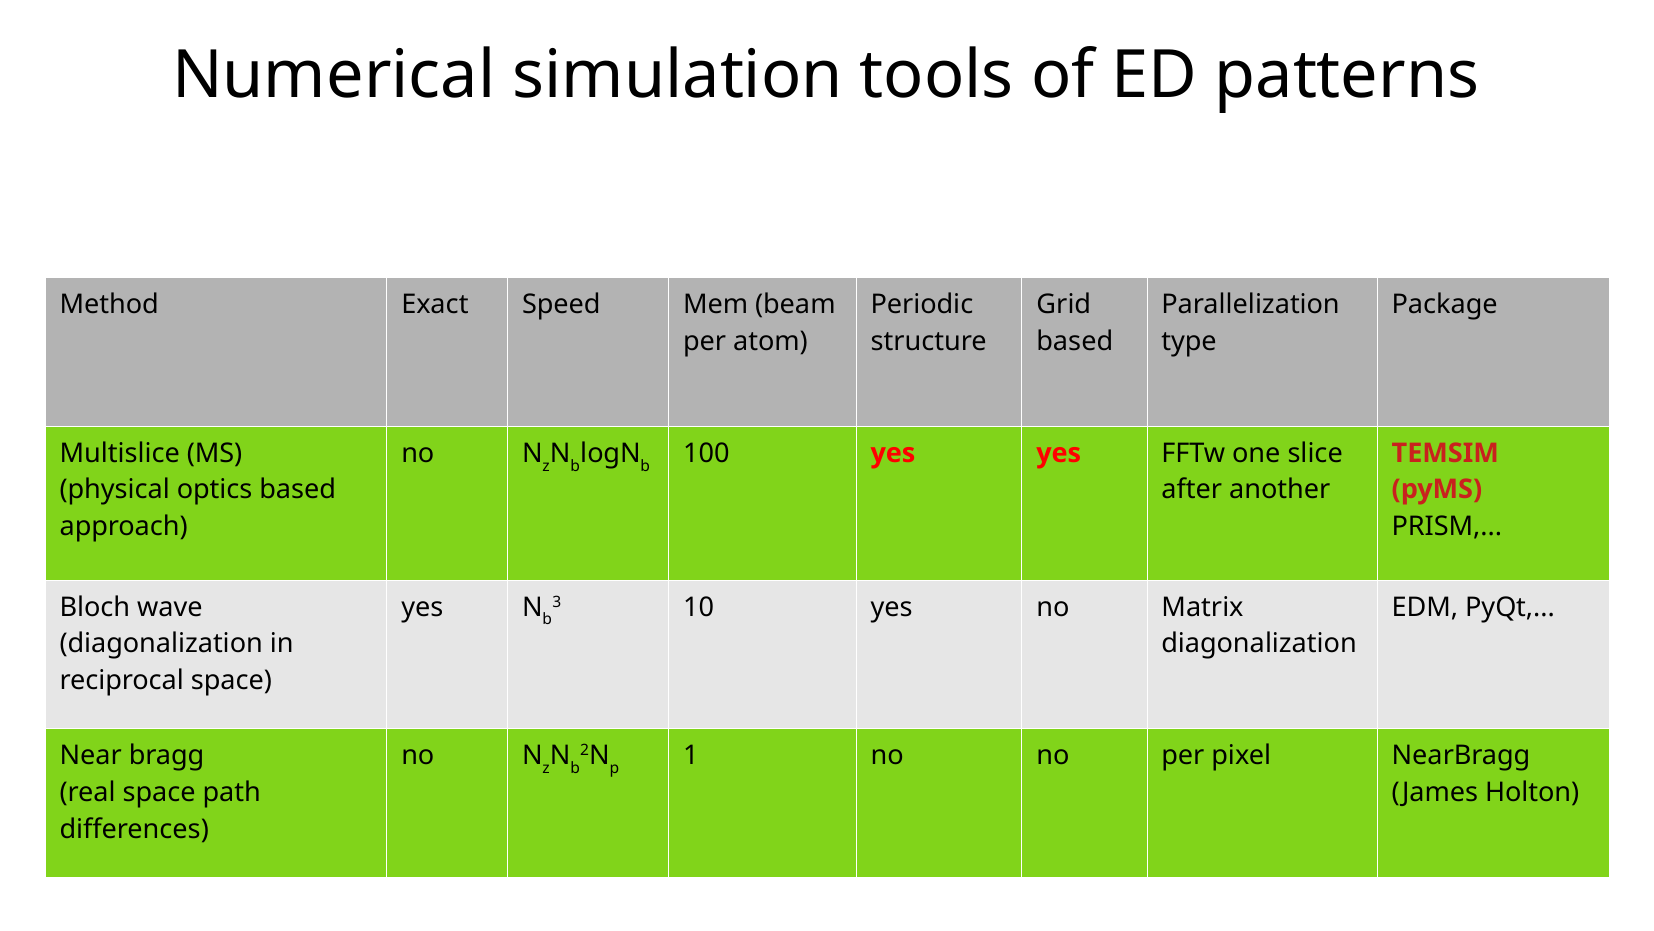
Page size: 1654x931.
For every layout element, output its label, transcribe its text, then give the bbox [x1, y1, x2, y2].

table_cell NzNblogNb [508, 427, 668, 580]
title Numerical simulation tools of ED patterns [0, 4, 1654, 139]
table_cell yes [1022, 427, 1147, 580]
table_cell 10 [669, 581, 856, 728]
table_cell yes [857, 427, 1021, 580]
table_cell per pixel [1148, 729, 1377, 877]
table_cell no [857, 729, 1021, 877]
table_cell 100 [669, 427, 856, 580]
table_header Mem (beam per atom) [669, 278, 856, 426]
table_cell Near bragg (real space path differences) [46, 729, 386, 877]
table_cell yes [387, 581, 507, 728]
table_header Periodic structure [857, 278, 1021, 426]
table_cell 1 [669, 729, 856, 877]
table_cell yes [857, 581, 1021, 728]
table_header Grid based [1022, 278, 1147, 426]
table_header Method [46, 278, 386, 426]
table_header Speed [508, 278, 668, 426]
table_header Parallelization type [1148, 278, 1377, 426]
table_cell NearBragg (James Holton) [1378, 729, 1609, 877]
table_cell no [1022, 729, 1147, 877]
table_cell NzNb2Np [508, 729, 668, 877]
table_cell Multislice (MS) (physical optics based approach) [46, 427, 386, 580]
table_header Exact [387, 278, 507, 426]
table_cell no [1022, 581, 1147, 728]
table_cell Bloch wave (diagonalization in reciprocal space) [46, 581, 386, 728]
table_cell no [387, 729, 507, 877]
table_cell Matrix diagonalization [1148, 581, 1377, 728]
table_header Package [1378, 278, 1609, 426]
table_cell TEMSIM (pyMS) PRISM,... [1378, 427, 1609, 580]
table_cell EDM, PyQt,... [1378, 581, 1609, 728]
table_cell FFTw one slice after another [1148, 427, 1377, 580]
table_cell Nb3 [508, 581, 668, 728]
table_cell no [387, 427, 507, 580]
